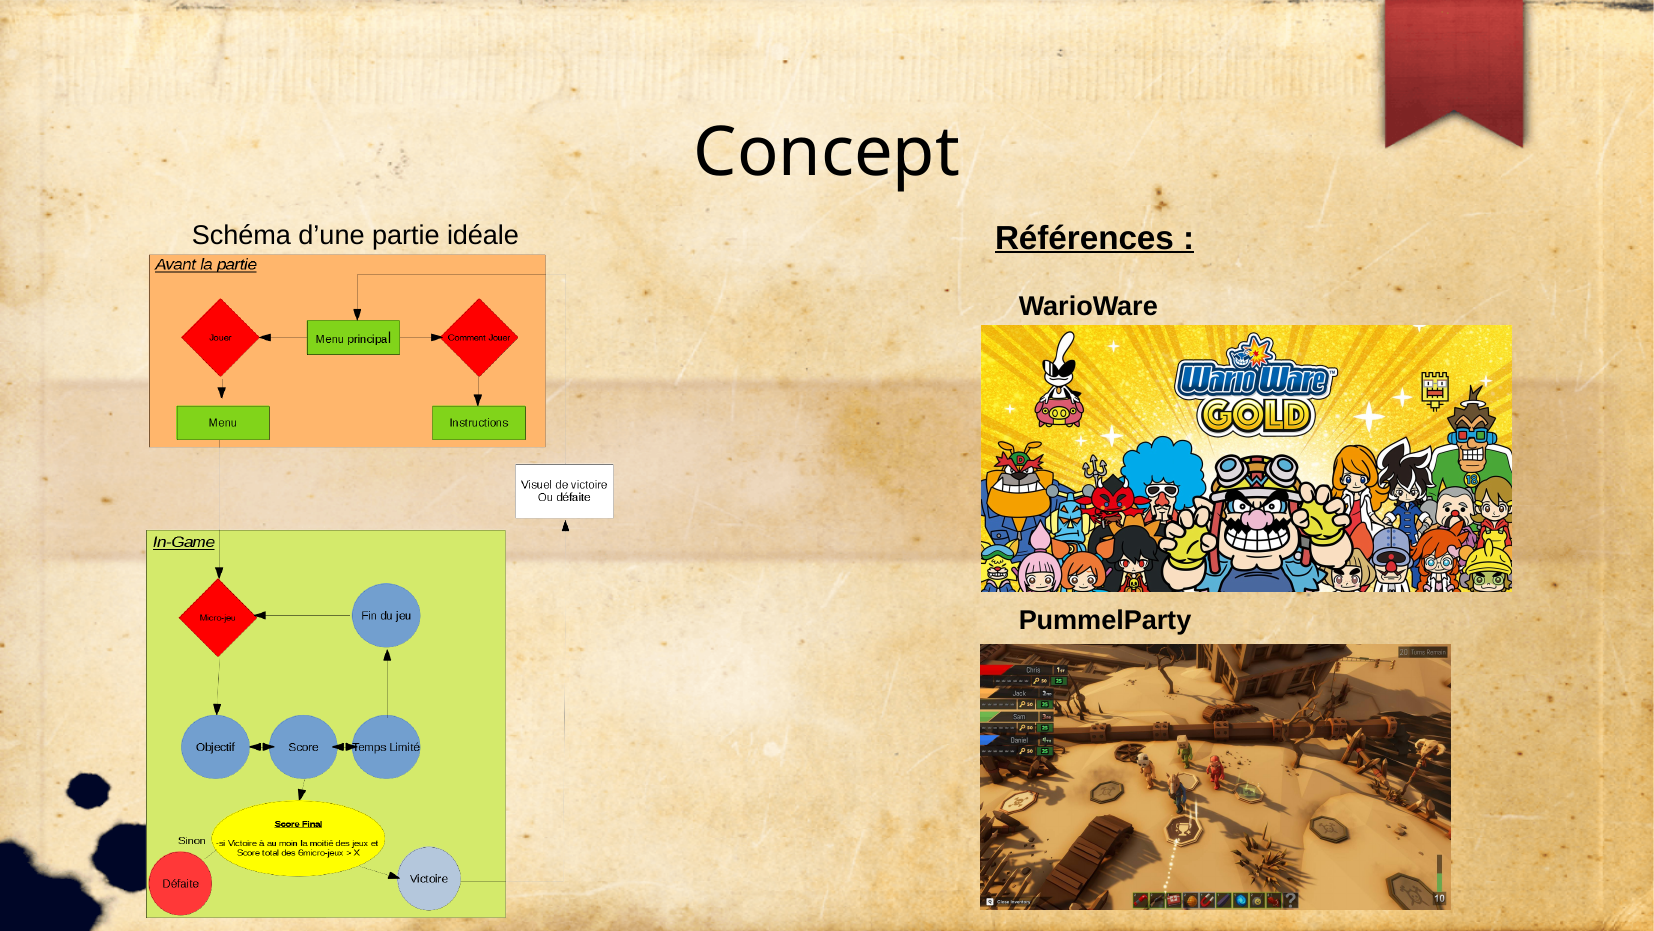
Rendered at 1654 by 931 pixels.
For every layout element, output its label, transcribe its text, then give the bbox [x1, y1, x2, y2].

picture [0, 0, 1654, 931]
text_box Schéma d’une partie idéale [177, 212, 567, 258]
text_box WarioWare [1003, 283, 1394, 325]
text_box PummelParty [1003, 597, 1394, 643]
title Concept [82, 70, 1571, 227]
text_box Références : [980, 211, 1371, 338]
